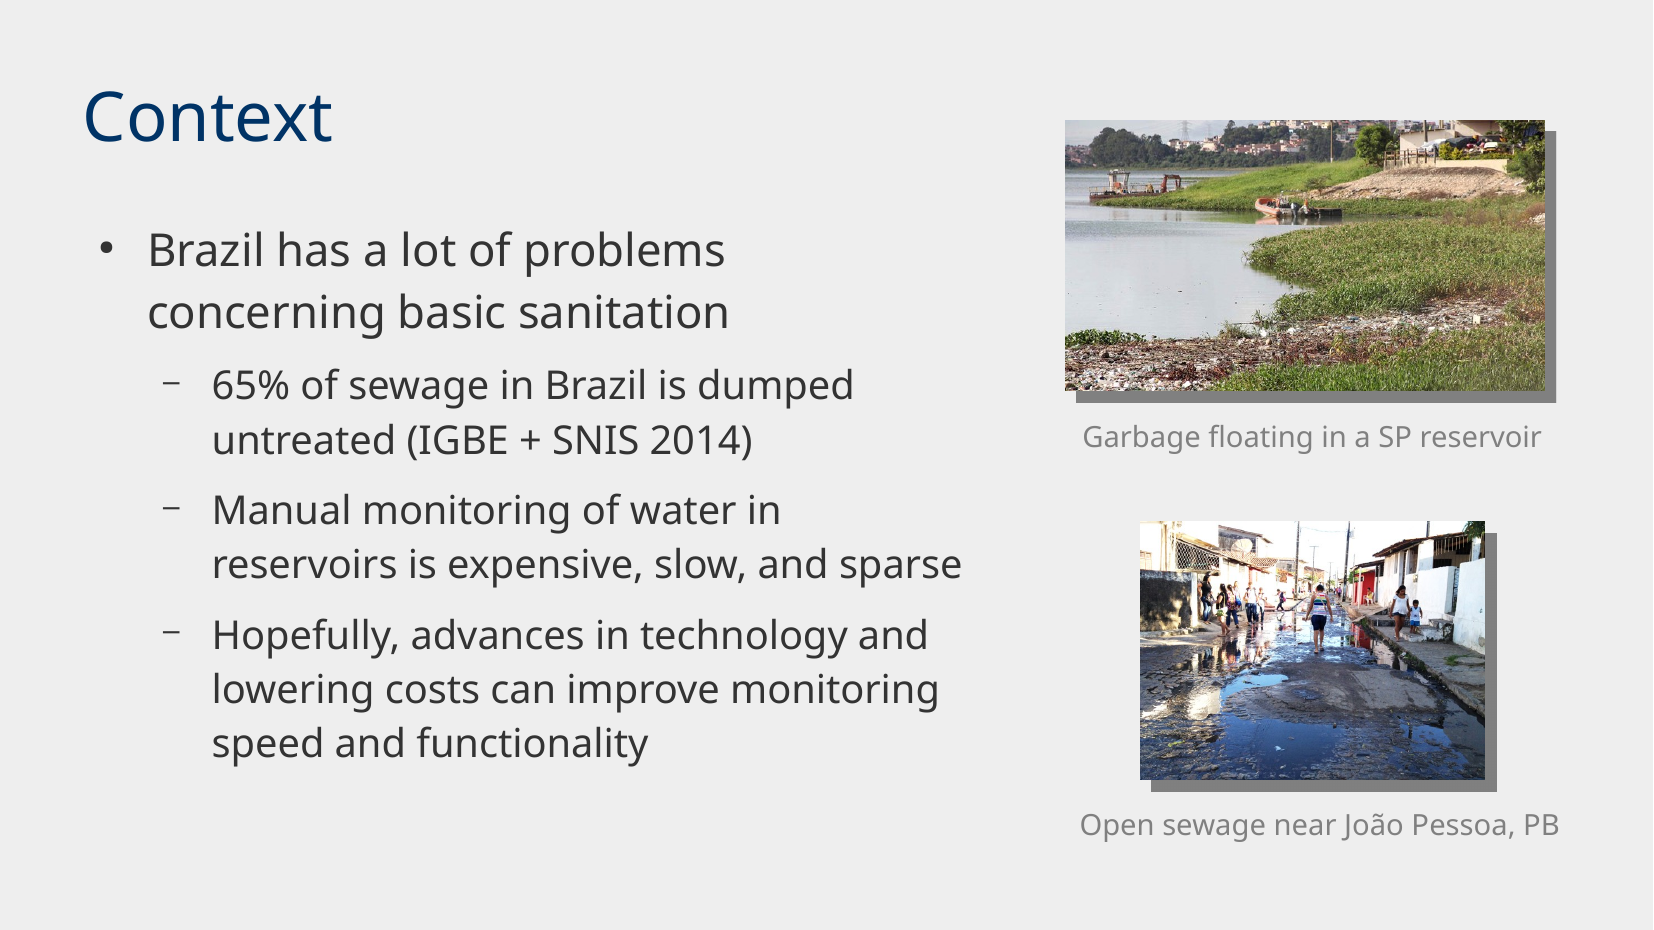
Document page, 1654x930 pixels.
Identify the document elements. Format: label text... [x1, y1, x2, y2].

picture [1065, 119, 1546, 391]
list Brazil has a lot of problems concerning basic sanitation 65% of sewage in Brazil is dumped untreated (IGBE + SNIS 2014) Manual monitoring of water in reservoirs is expensive, slow, and sparse Hopefully, advances in technology and lowering costs can improve monitoring speed and functionality [82, 217, 976, 796]
text_box Garbage floating in a SP reservoir [1065, 409, 1561, 480]
title Context [82, 36, 1571, 193]
text_box Open sewage near João Pessoa, PB [1050, 797, 1591, 896]
picture [1140, 521, 1485, 781]
